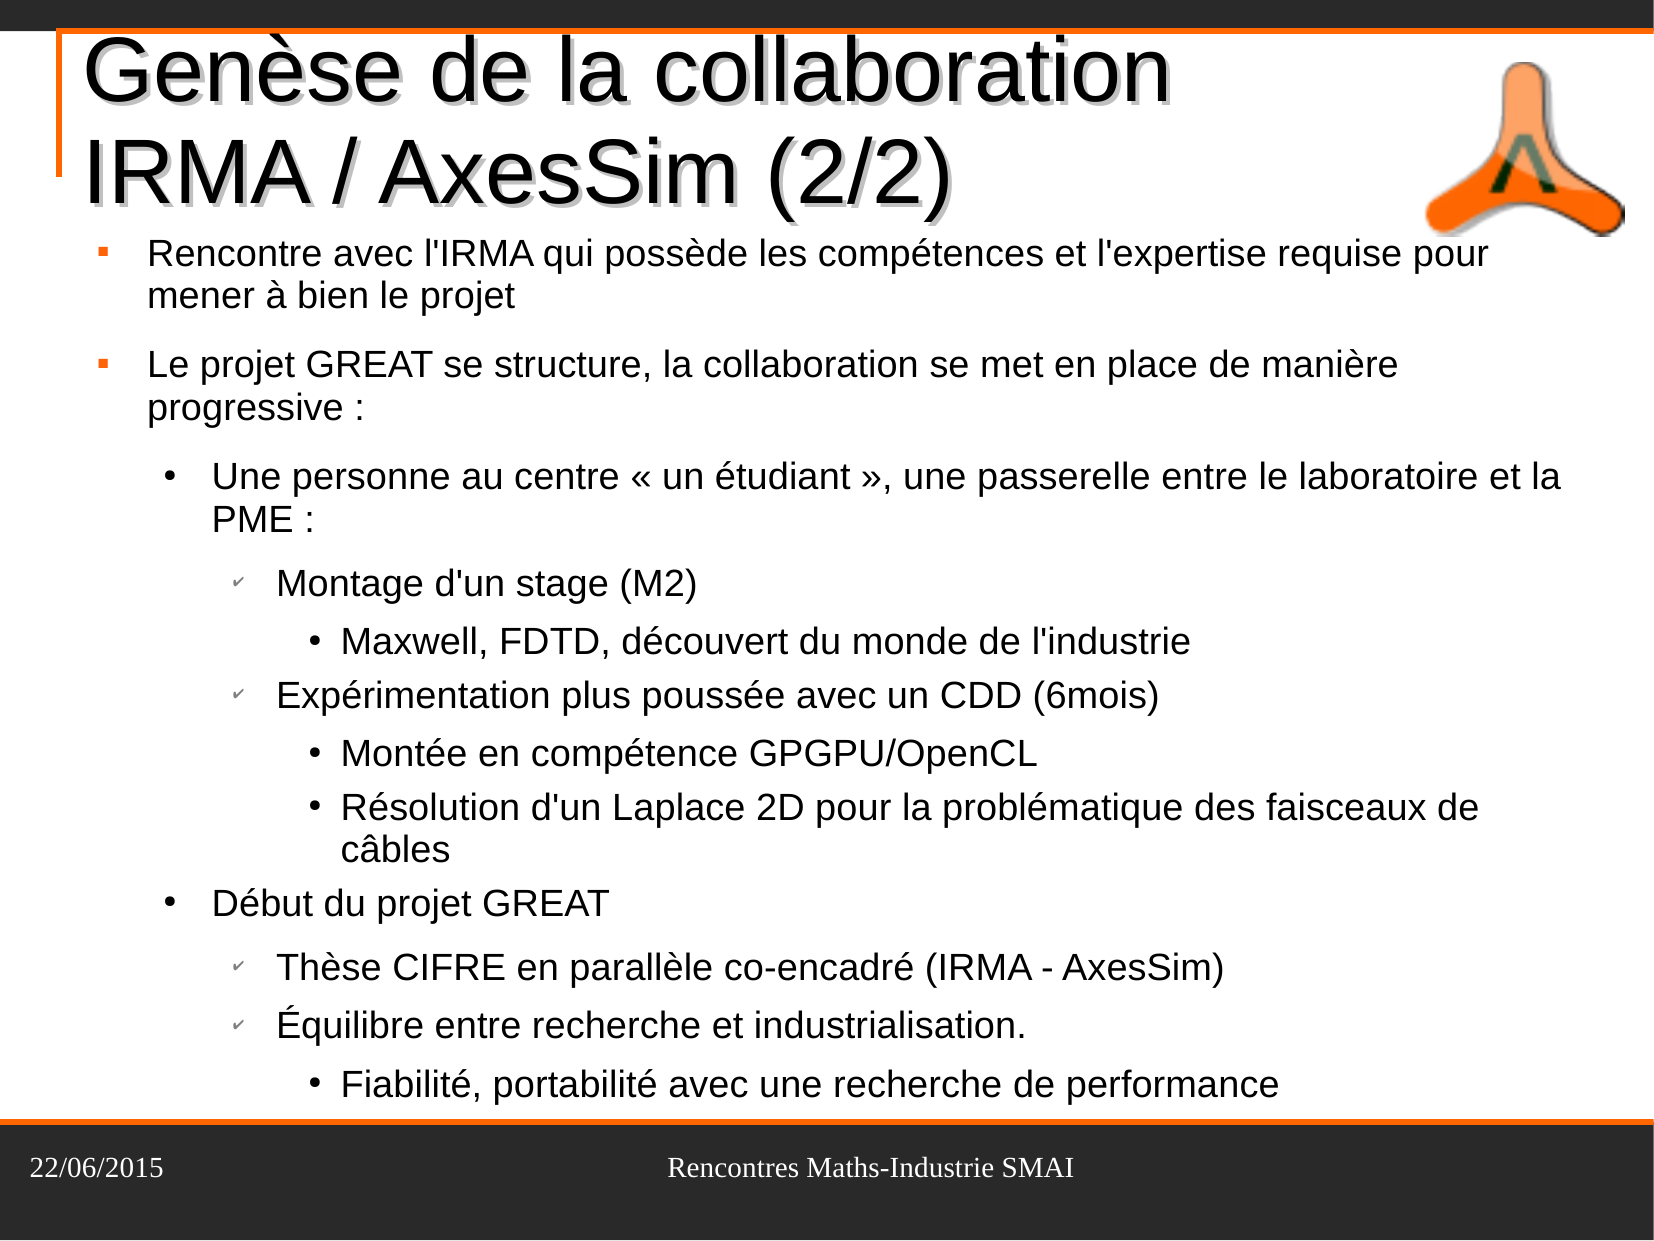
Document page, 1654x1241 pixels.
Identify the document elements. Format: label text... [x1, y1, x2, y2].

list Rencontre avec l'IRMA qui possède les compétences et l'expertise requise pour mener à bien le projet Le projet GREAT se structure, la collaboration se met en place de manière progressive : Une personne au centre « un étudiant », une passerelle entre le laboratoire et la PME : Montage d'un stage (M2) Maxwell, FDTD, découvert du monde de l'industrie Expérimentation plus poussée avec un CDD (6mois) Montée en compétence GPGPU/OpenCL Résolution d'un Laplace 2D pour la problématique des faisceaux de câbles Début du projet GREAT Thèse CIFRE en parallèle co-encadré (IRMA - AxesSim) Équilibre entre recherche et industrialisation. Fiabilité, portabilité avec une recherche de performance [82, 231, 1571, 1109]
title Genèse de la collaboration IRMA / AxesSim (2/2) [82, 18, 1418, 224]
picture [1424, 62, 1625, 237]
